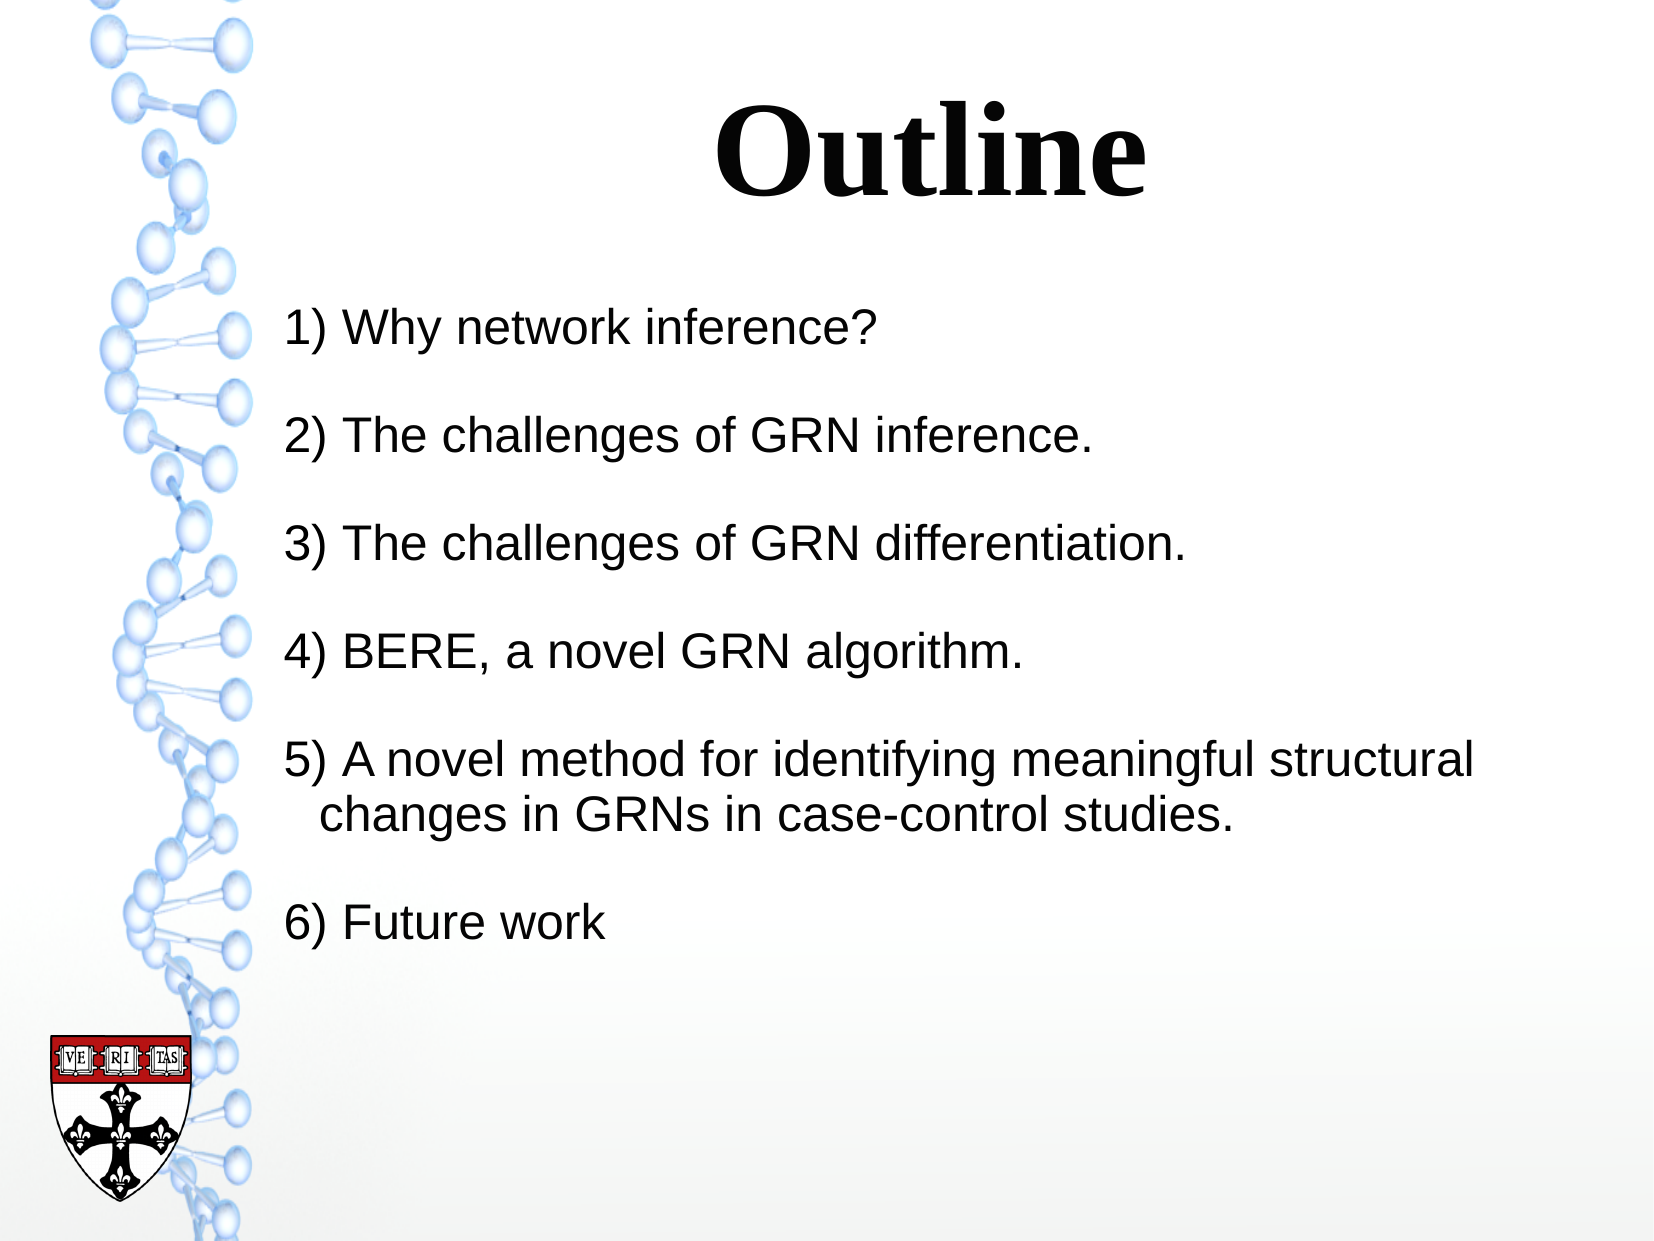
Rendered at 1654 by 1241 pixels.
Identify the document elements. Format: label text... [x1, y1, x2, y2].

picture [0, 0, 1654, 1241]
list Why network inference? The challenges of GRN inference. The challenges of GRN differentiation. BERE, a novel GRN algorithm. A novel method for identifying meaningful structural changes in GRNs in case-control studies. Future work [283, 299, 1613, 1019]
title Outline [265, 47, 1595, 252]
